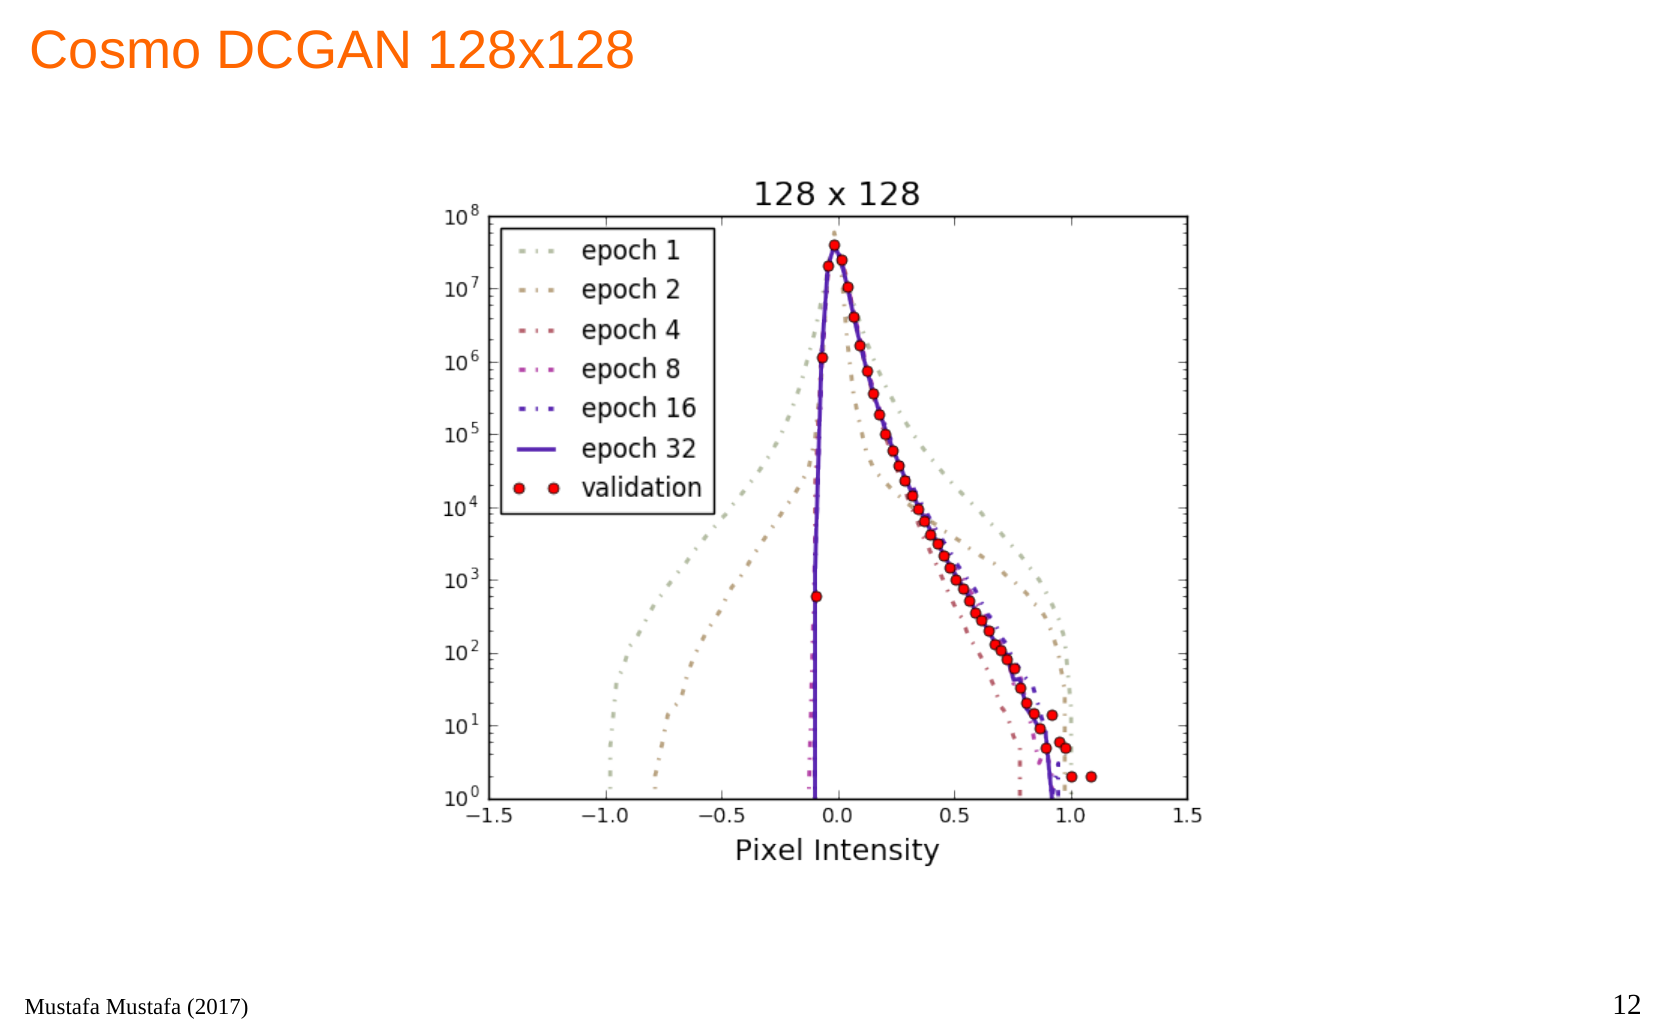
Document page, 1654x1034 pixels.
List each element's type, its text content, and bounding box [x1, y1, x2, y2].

picture [376, 141, 1277, 892]
title Cosmo DCGAN 128x128 [29, 17, 1621, 82]
